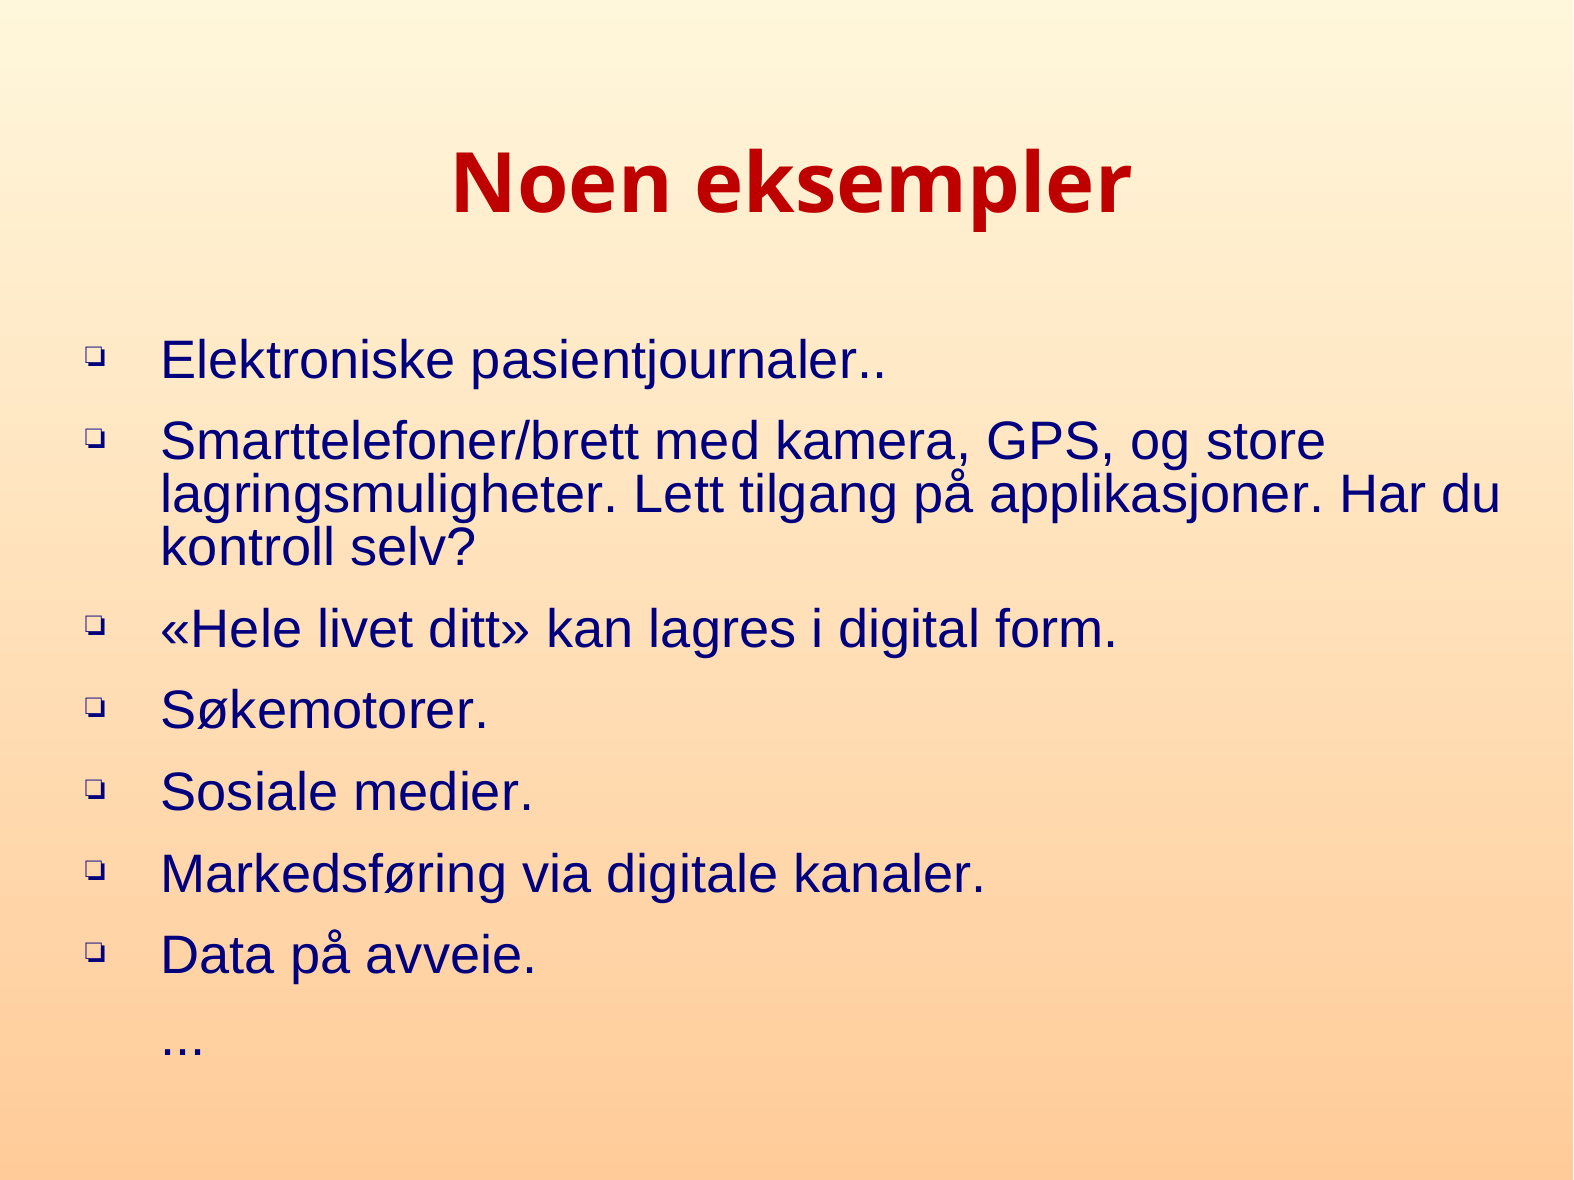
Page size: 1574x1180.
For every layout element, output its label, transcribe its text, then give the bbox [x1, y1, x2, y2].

list Elektroniske pasientjournaler.. Smarttelefoner/brett med kamera, GPS, og store lagringsmuligheter. Lett tilgang på applikasjoner. Har du kontroll selv? «Hele livet ditt» kan lagres i digital form. Søkemotorer. Sosiale medier. Markedsføring via digitale kanaler. Data på avveie. ... [85, 336, 1539, 1170]
title Noen eksempler [39, 54, 1543, 309]
